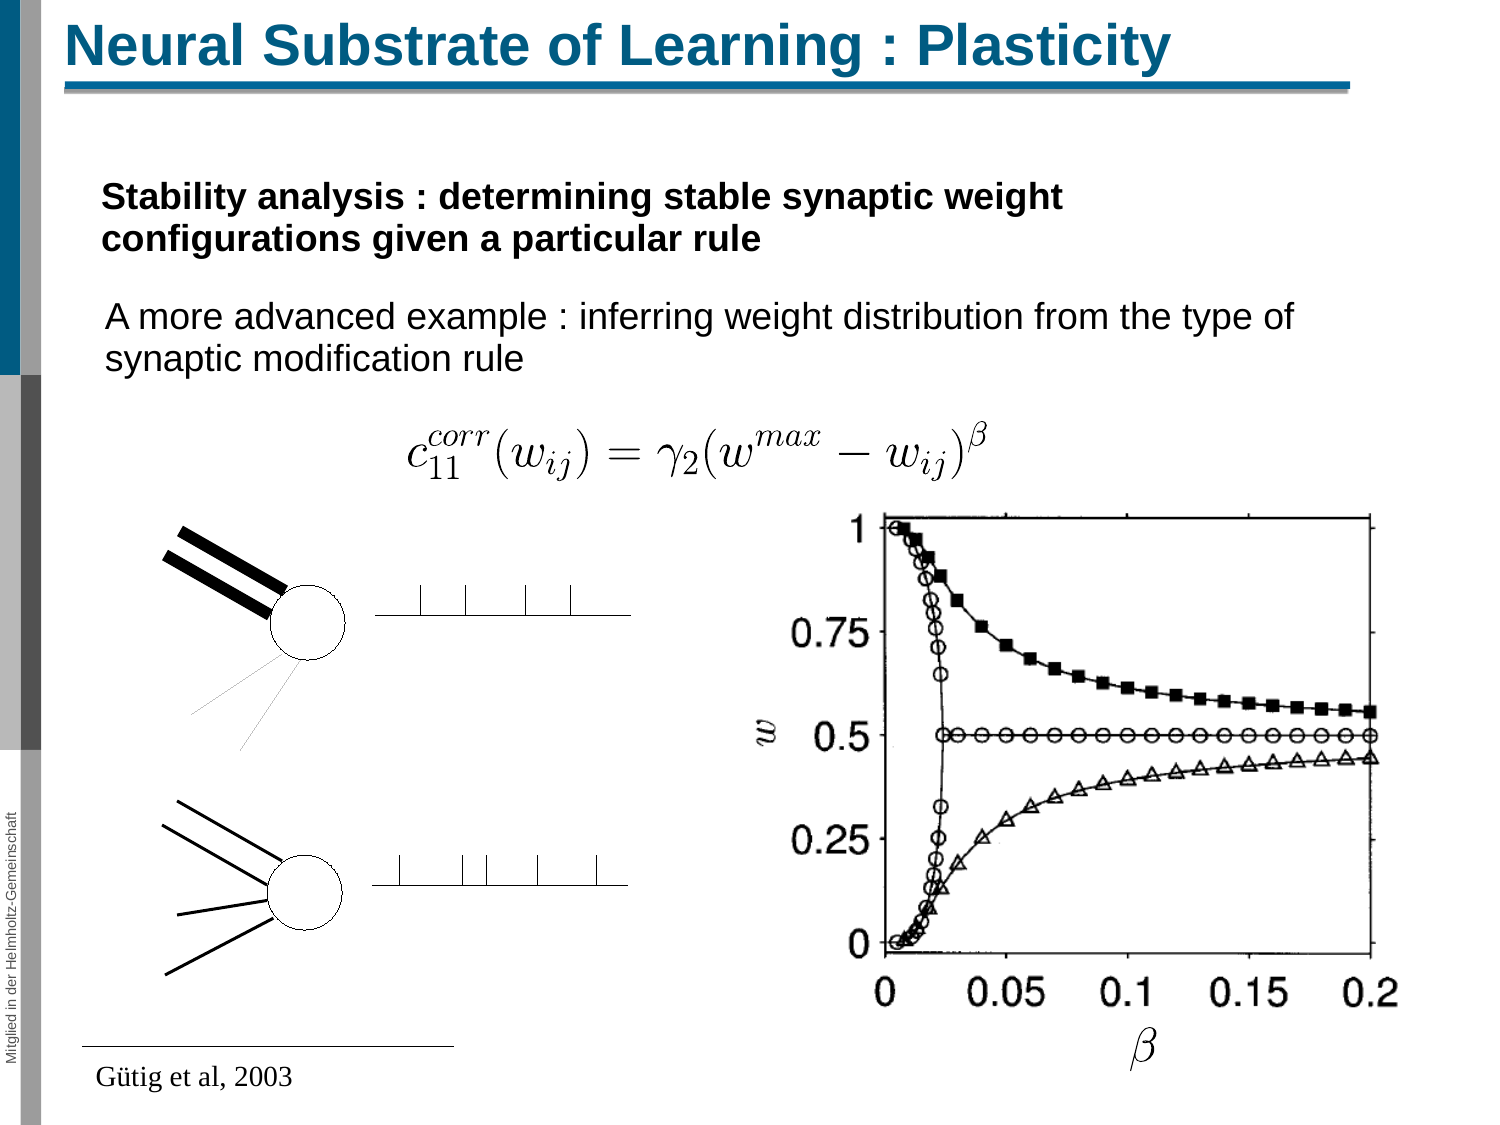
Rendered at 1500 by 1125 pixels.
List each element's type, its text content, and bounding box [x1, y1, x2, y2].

text_box A more advanced example : inferring weight distribution from the type of synaptic modification rule [90, 288, 1321, 387]
text_box Gütig et al, 2003 [80, 1049, 601, 1095]
text_box Neural Substrate of Learning : Plasticity [64, 7, 1440, 102]
picture [750, 506, 1404, 1087]
text_box Stability analysis : determining stable synaptic weight configurations given a particular rule [86, 168, 1276, 267]
picture [390, 404, 1006, 498]
